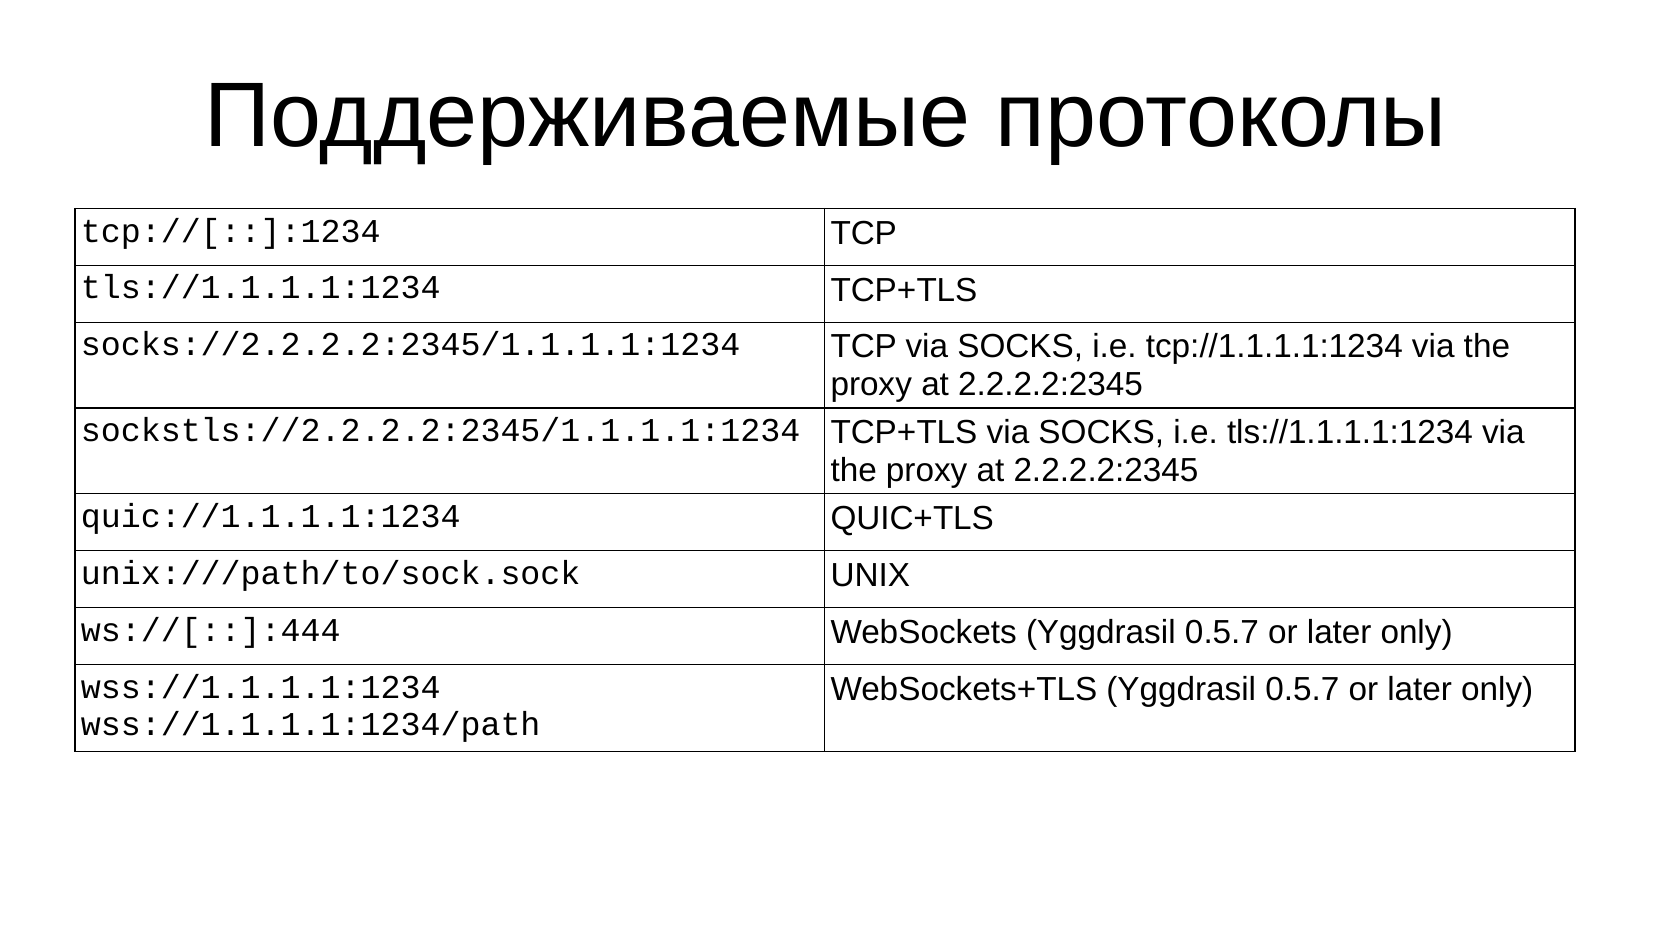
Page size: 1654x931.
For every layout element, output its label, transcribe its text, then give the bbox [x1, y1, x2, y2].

table_cell TCP+TLS via SOCKS, i.e. tls://1.1.1.1:1234 via the proxy at 2.2.2.2:2345 [825, 409, 1574, 493]
table_cell UNIX [825, 551, 1574, 607]
table_cell unix:///path/to/sock.sock [76, 551, 824, 607]
title Поддерживаемые протоколы [82, 37, 1571, 193]
table_cell QUIC+TLS [825, 494, 1574, 550]
table_cell wss://1.1.1.1:1234 wss://1.1.1.1:1234/path [76, 665, 824, 751]
table_header tcp://[::]:1234 [76, 209, 824, 265]
table_header TCP [825, 209, 1574, 265]
table_cell tls://1.1.1.1:1234 [76, 266, 824, 322]
table_cell sockstls://2.2.2.2:2345/1.1.1.1:1234 [76, 409, 824, 493]
table_cell TCP via SOCKS, i.e. tcp://1.1.1.1:1234 via the proxy at 2.2.2.2:2345 [825, 323, 1574, 407]
table_cell TCP+TLS [825, 266, 1574, 322]
table_cell socks://2.2.2.2:2345/1.1.1.1:1234 [76, 323, 824, 407]
table_cell WebSockets+TLS (Yggdrasil 0.5.7 or later only) [825, 665, 1574, 751]
table_cell WebSockets (Yggdrasil 0.5.7 or later only) [825, 608, 1574, 664]
table_cell quic://1.1.1.1:1234 [76, 494, 824, 550]
table_cell ws://[::]:444 [76, 608, 824, 664]
